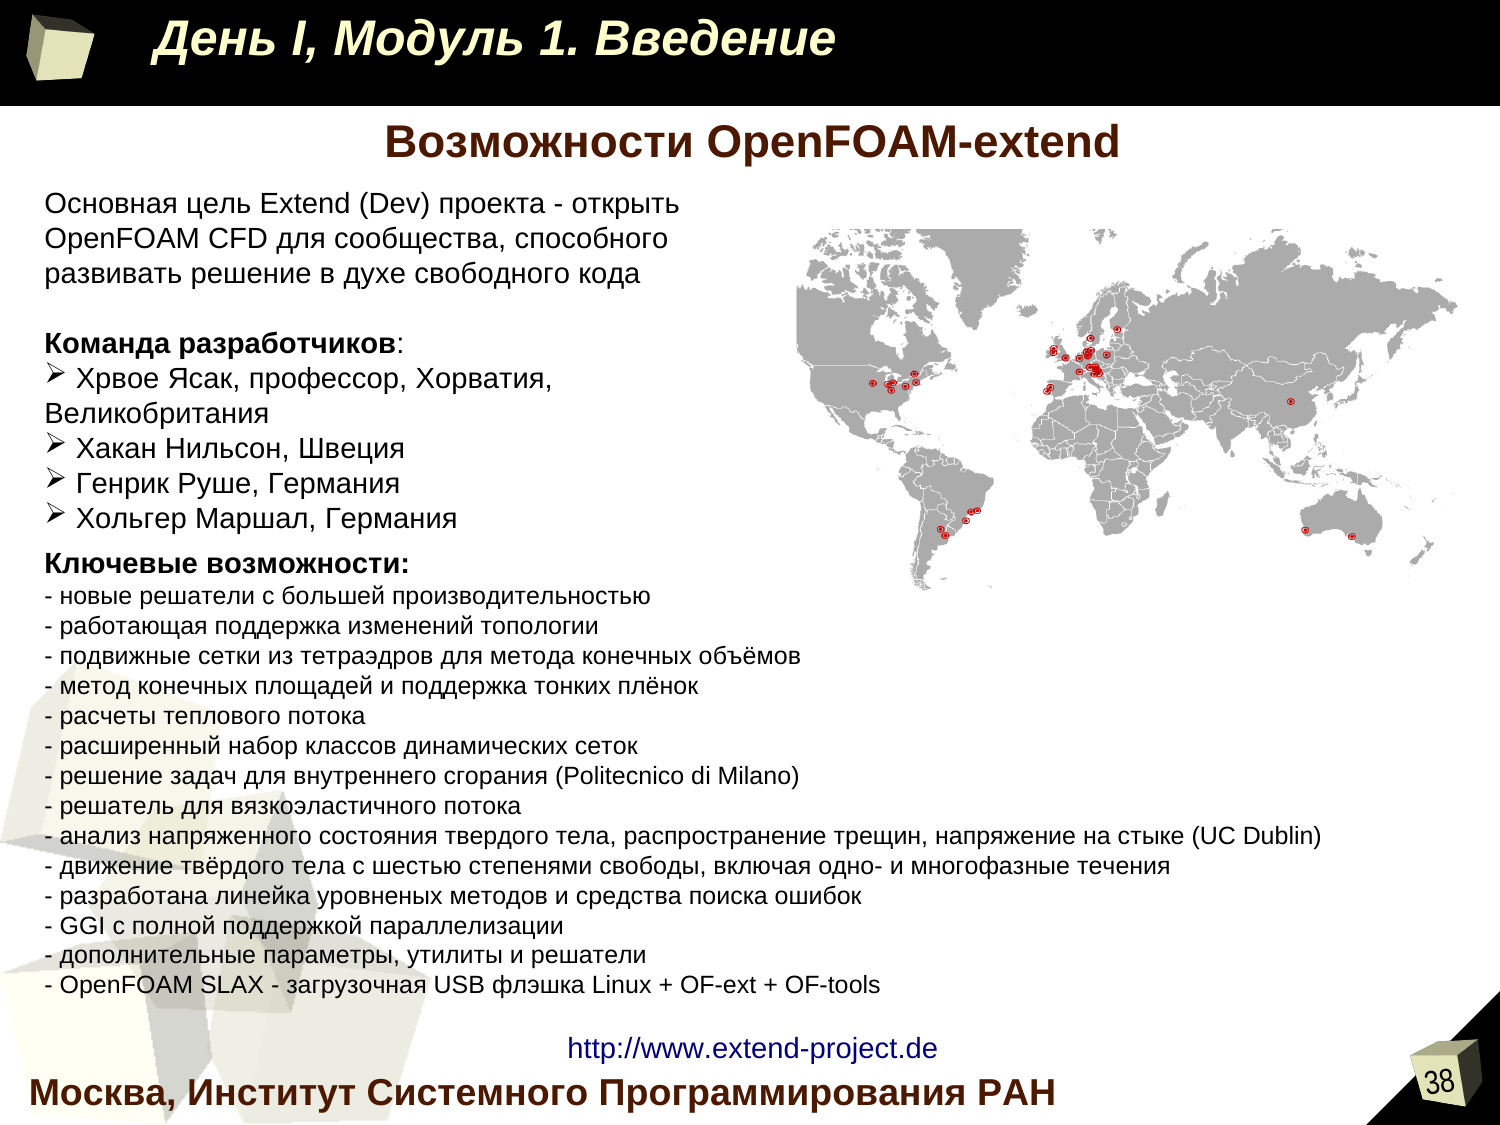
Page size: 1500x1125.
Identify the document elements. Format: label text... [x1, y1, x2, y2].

picture [798, 185, 1484, 591]
text_box Возможности OpenFOAM-extend [5, 104, 1500, 185]
text_box Основная цель Extend (Dev) проекта - открыть OpenFOAM CFD для сообщества, способного развивать решение в духе свободного кода Команда разработчиков: Хрвое Ясак, профессор, Хорватия, Великобритания Хакан Нильсон, Швеция Генрик Руше, Германия Хольгер Маршал, Германия [29, 177, 798, 537]
picture [423, 1088, 433, 1102]
text_box Ключевые возможности: - новые решатели с большей производительностью - работающая поддержка изменений топологии - подвижные сетки из тетраэдров для метода конечных объёмов - метод конечных площадей и поддержка тонких плёнок - расчеты теплового потока - расширенный набор классов динамических сеток - решение задач для внутреннего сгорания (Politecnico di Milano) - решатель для вязкоэластичного потока - анализ напряженного состояния твердого тела, распространение трещин, напряжение на стыке (UC Dublin) - движение твёрдого тела с шестью степенями свободы, включая одно- и многофазные течения - разработана линейка уровненых методов и средства поиска ошибок - GGI с полной поддержкой параллелизации - дополнительные параметры, утилиты и решатели - OpenFOAM SLAX - загрузочная USB флэшка Linux + OF-ext + OF-tools http://www.extend-project.de [29, 537, 1477, 1072]
picture [0, 659, 433, 1125]
